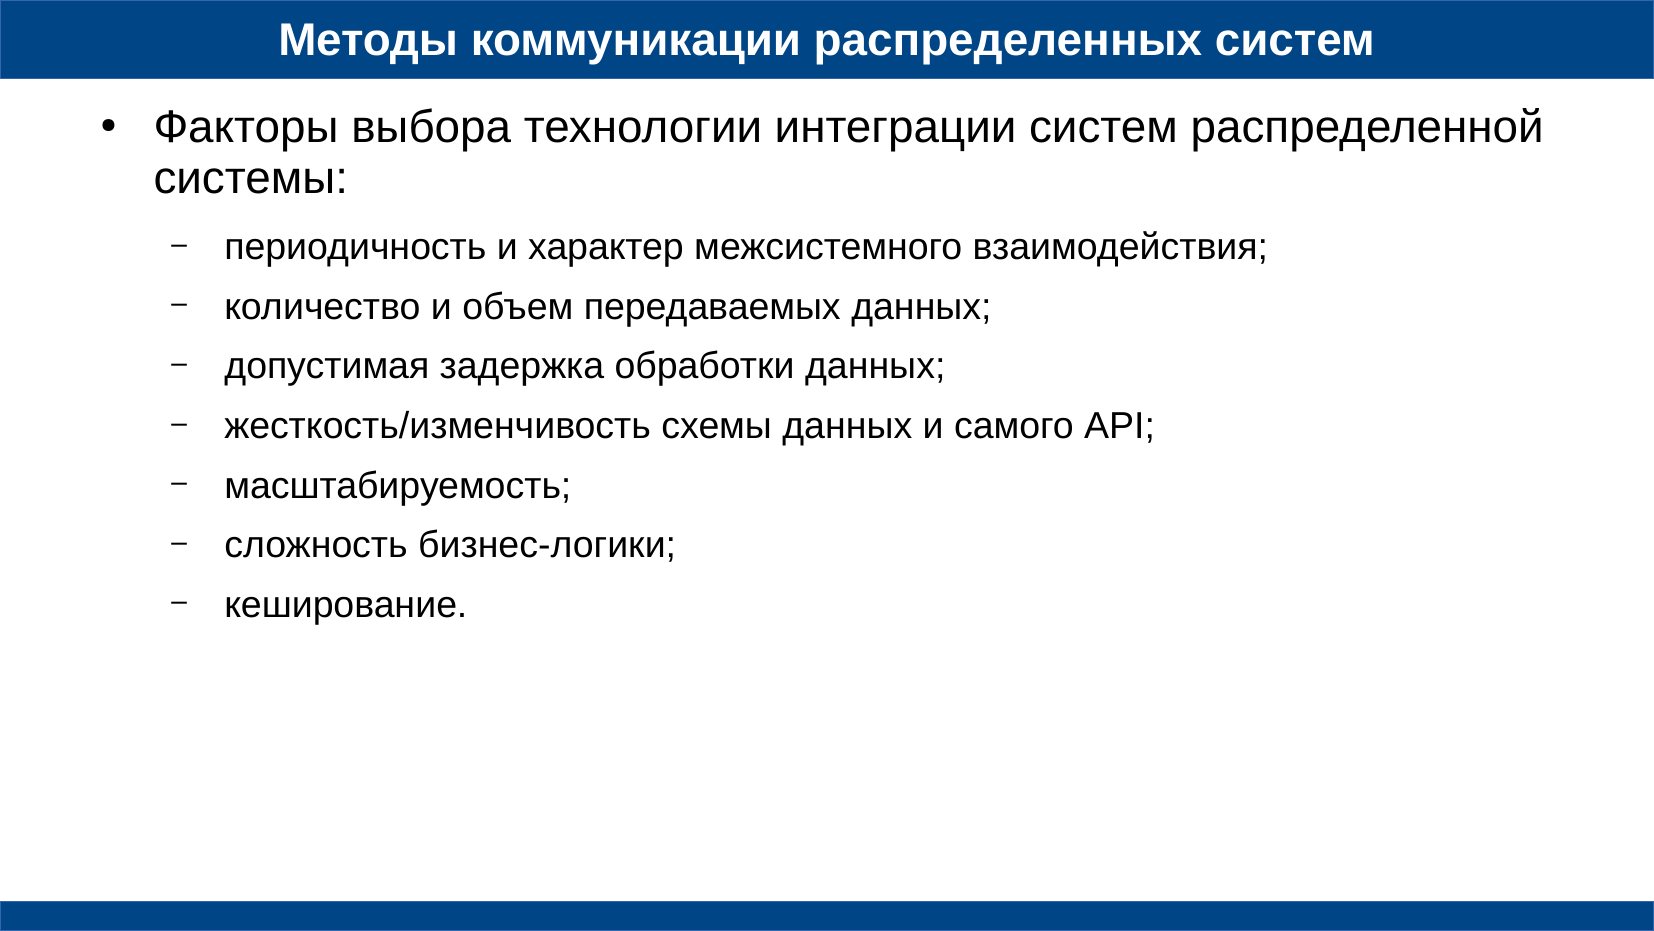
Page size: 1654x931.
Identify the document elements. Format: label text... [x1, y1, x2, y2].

list Факторы выбора технологии интеграции систем распределенной системы: периодичность и характер межсистемного взаимодействия; количество и объем передаваемых данных; допустимая задержка обработки данных; жесткость/изменчивость схемы данных и самого API; масштабируемость; сложность бизнес-логики; кеширование. [82, 101, 1571, 641]
title Методы коммуникации распределенных систем [0, 0, 1654, 79]
